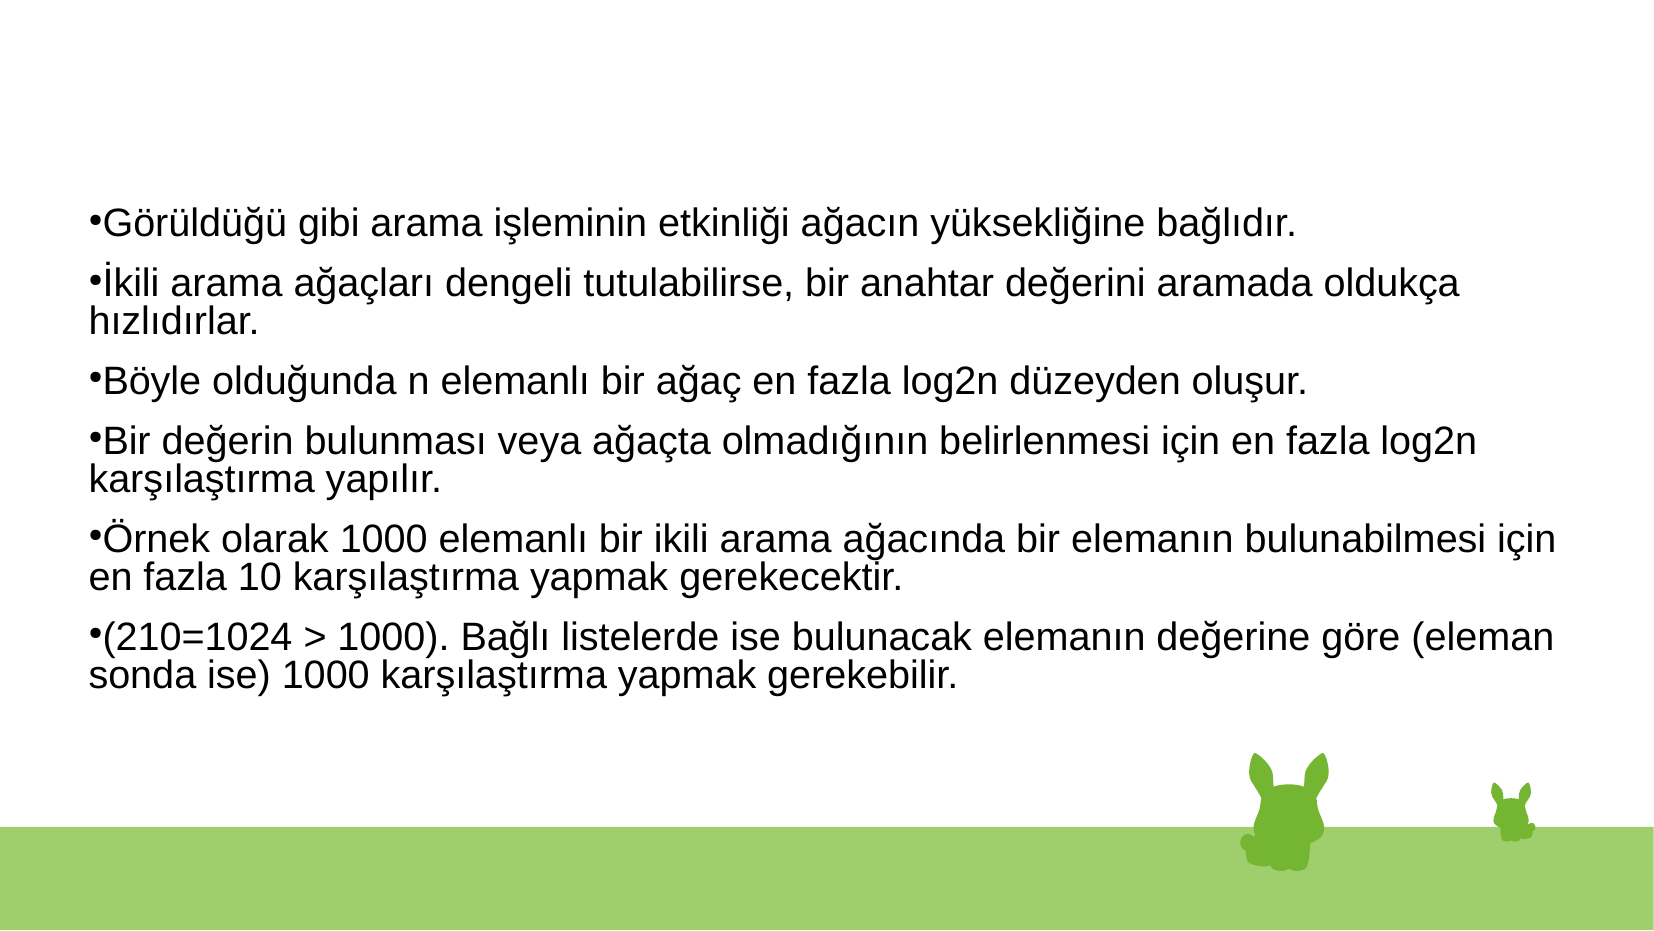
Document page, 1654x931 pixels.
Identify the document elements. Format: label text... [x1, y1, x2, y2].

list ﻿Görüldüğü gibi arama işleminin etkinliği ağacın yüksekliğine bağlıdır. İkili arama ağaçları dengeli tutulabilirse, bir anahtar değerini aramada oldukça hızlıdırlar. Böyle olduğunda n elemanlı bir ağaç en fazla log2n düzeyden oluşur. Bir değerin bulunması veya ağaçta olmadığının belirlenmesi için en fazla log2n karşılaştırma yapılır. Örnek olarak 1000 elemanlı bir ikili arama ağacında bir elemanın bulunabilmesi için en fazla 10 karşılaştırma yapmak gerekecektir. (210=1024 > 1000). Bağlı listelerde ise bulunacak elemanın değerine göre (eleman sonda ise) 1000 karşılaştırma yapmak gerekebilir. [88, 206, 1565, 739]
